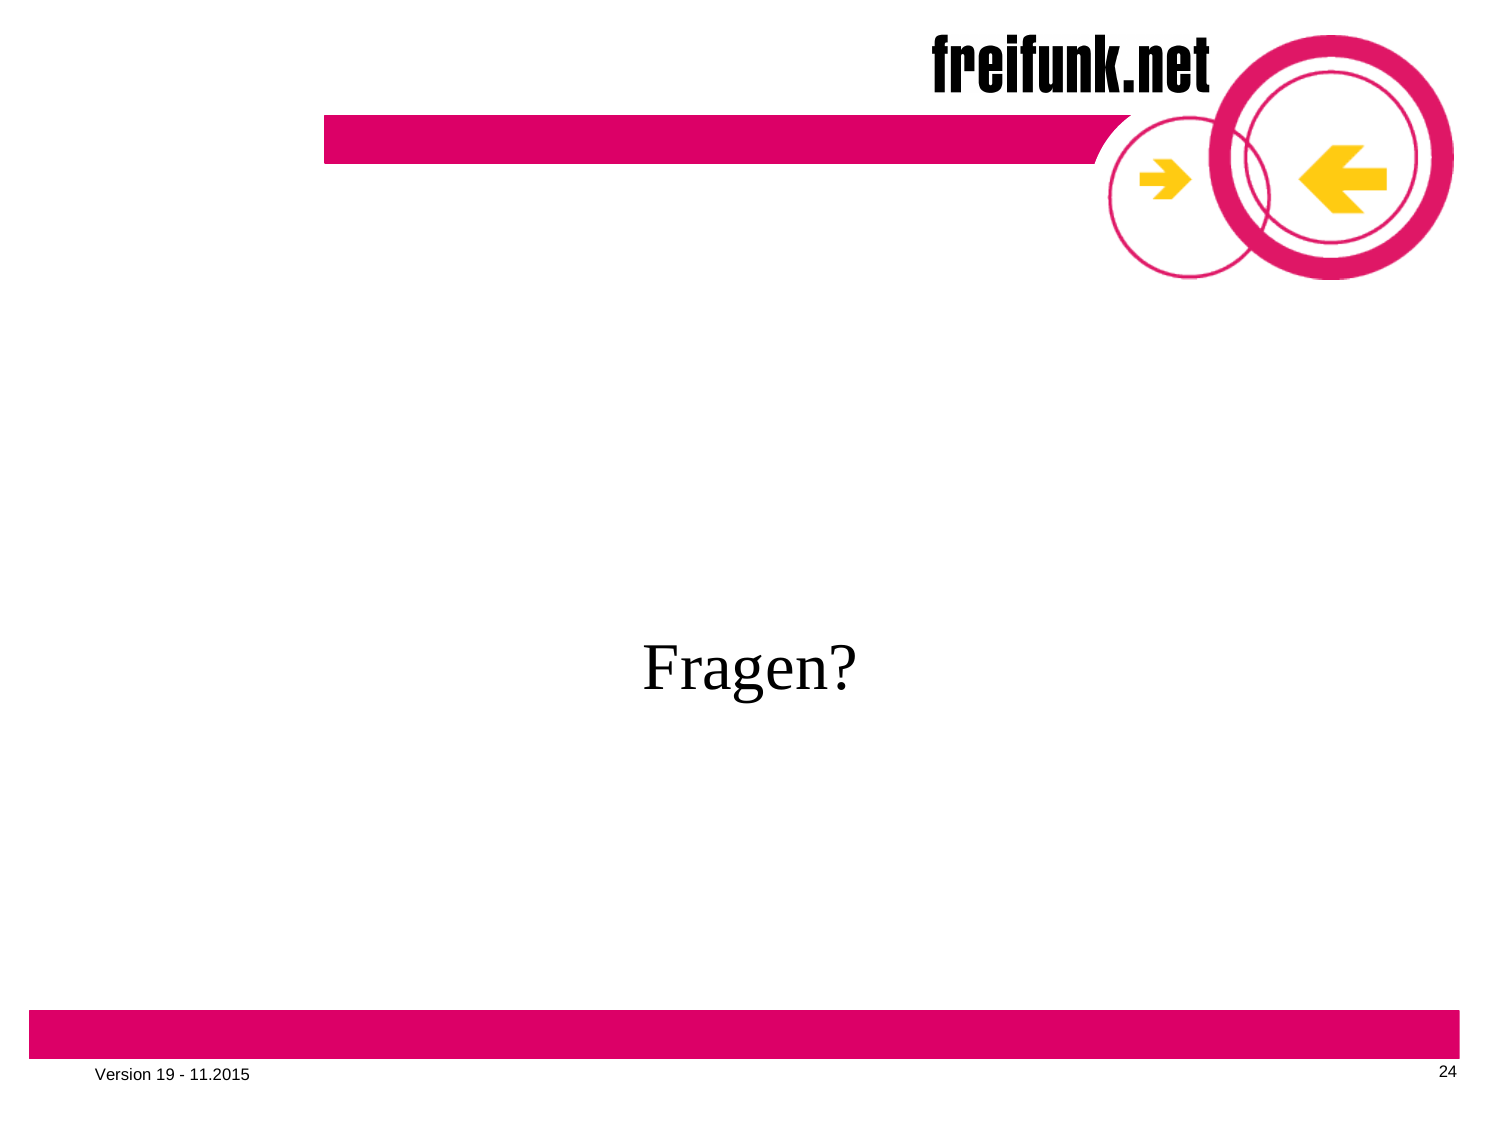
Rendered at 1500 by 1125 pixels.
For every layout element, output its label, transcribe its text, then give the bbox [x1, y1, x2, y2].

subtitle Fragen? [110, 312, 1392, 1022]
picture [932, 34, 1454, 280]
